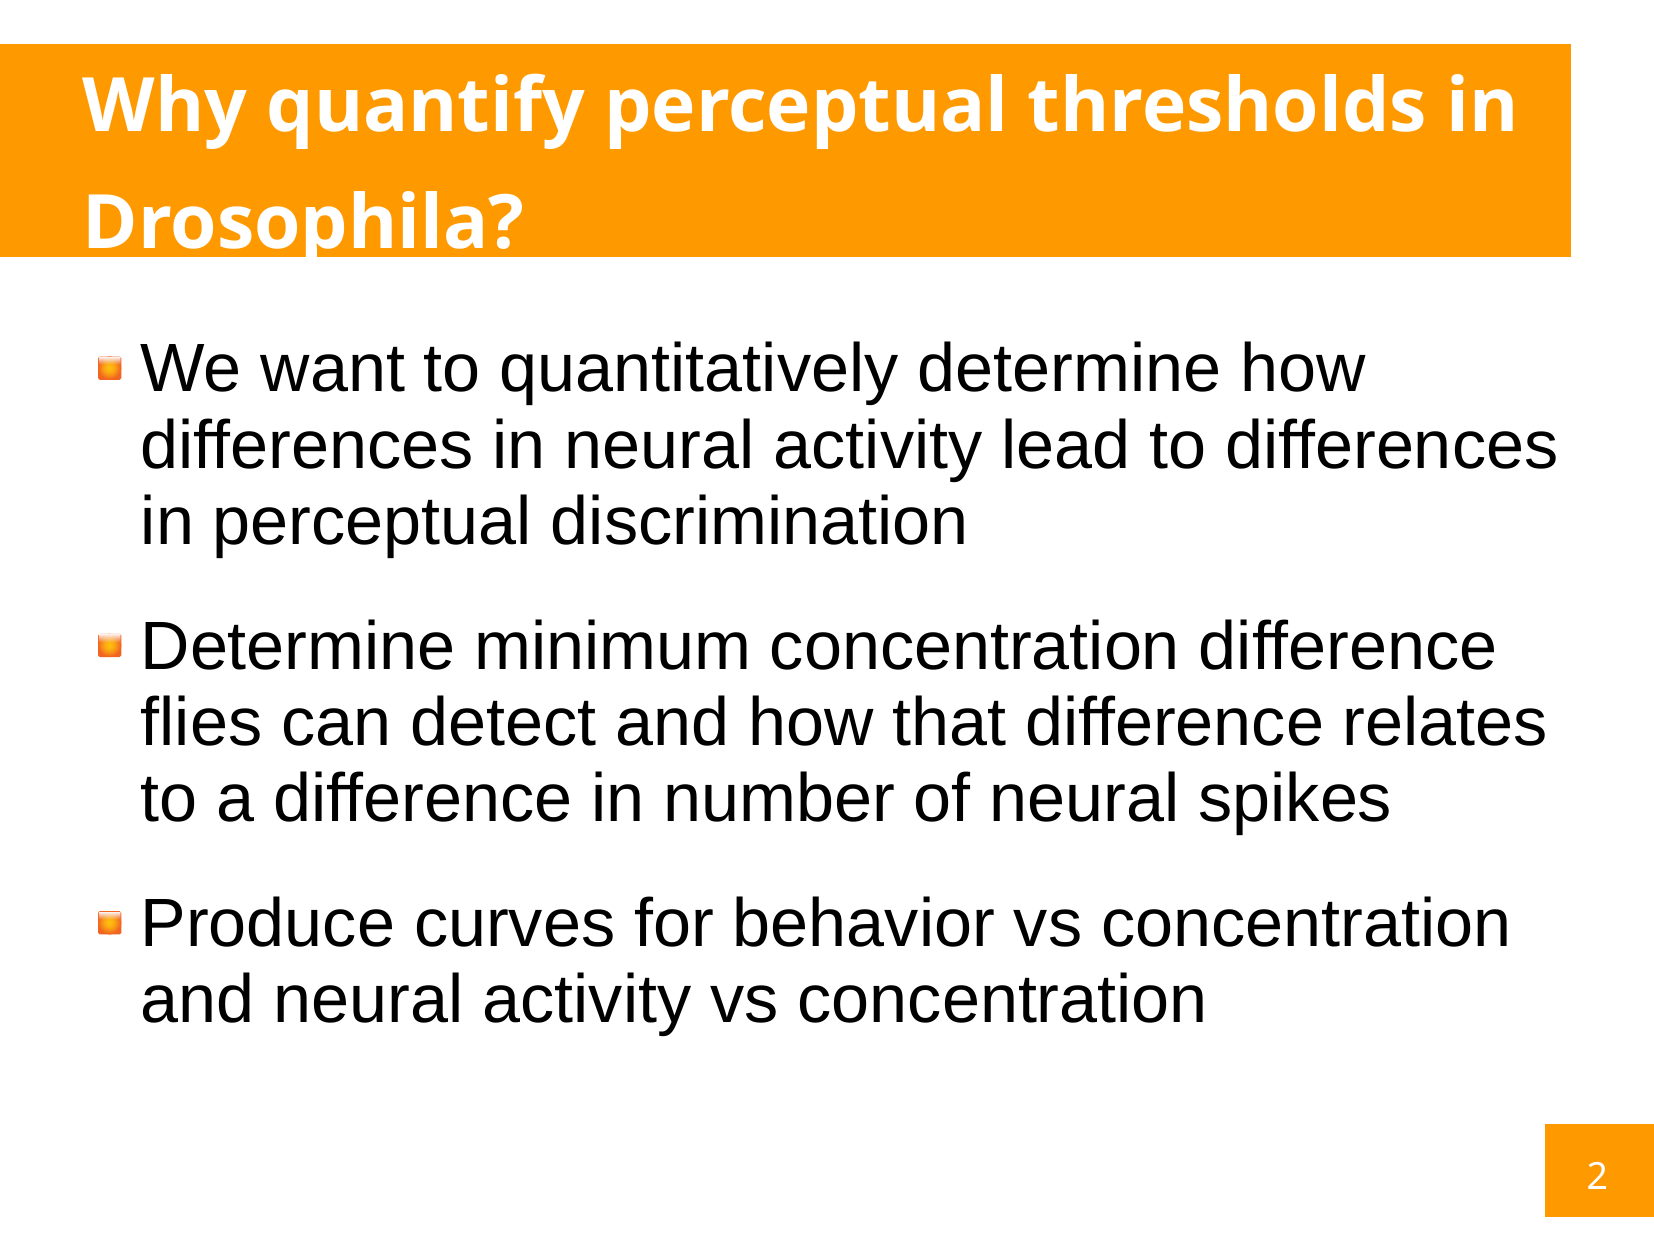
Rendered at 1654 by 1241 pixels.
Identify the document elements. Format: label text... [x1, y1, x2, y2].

text_box [0, 44, 1571, 257]
text_box [1545, 1124, 1654, 1217]
title 2 [1563, 1148, 1609, 1194]
title Why quantify perceptual thresholds in Drosophila? [82, 49, 1571, 257]
list We want to quantitatively determine how differences in neural activity lead to differences in perceptual discrimination Determine minimum concentration difference flies can detect and how that difference relates to a difference in number of neural spikes Produce curves for behavior vs concentration and neural activity vs concentration [82, 330, 1571, 1096]
